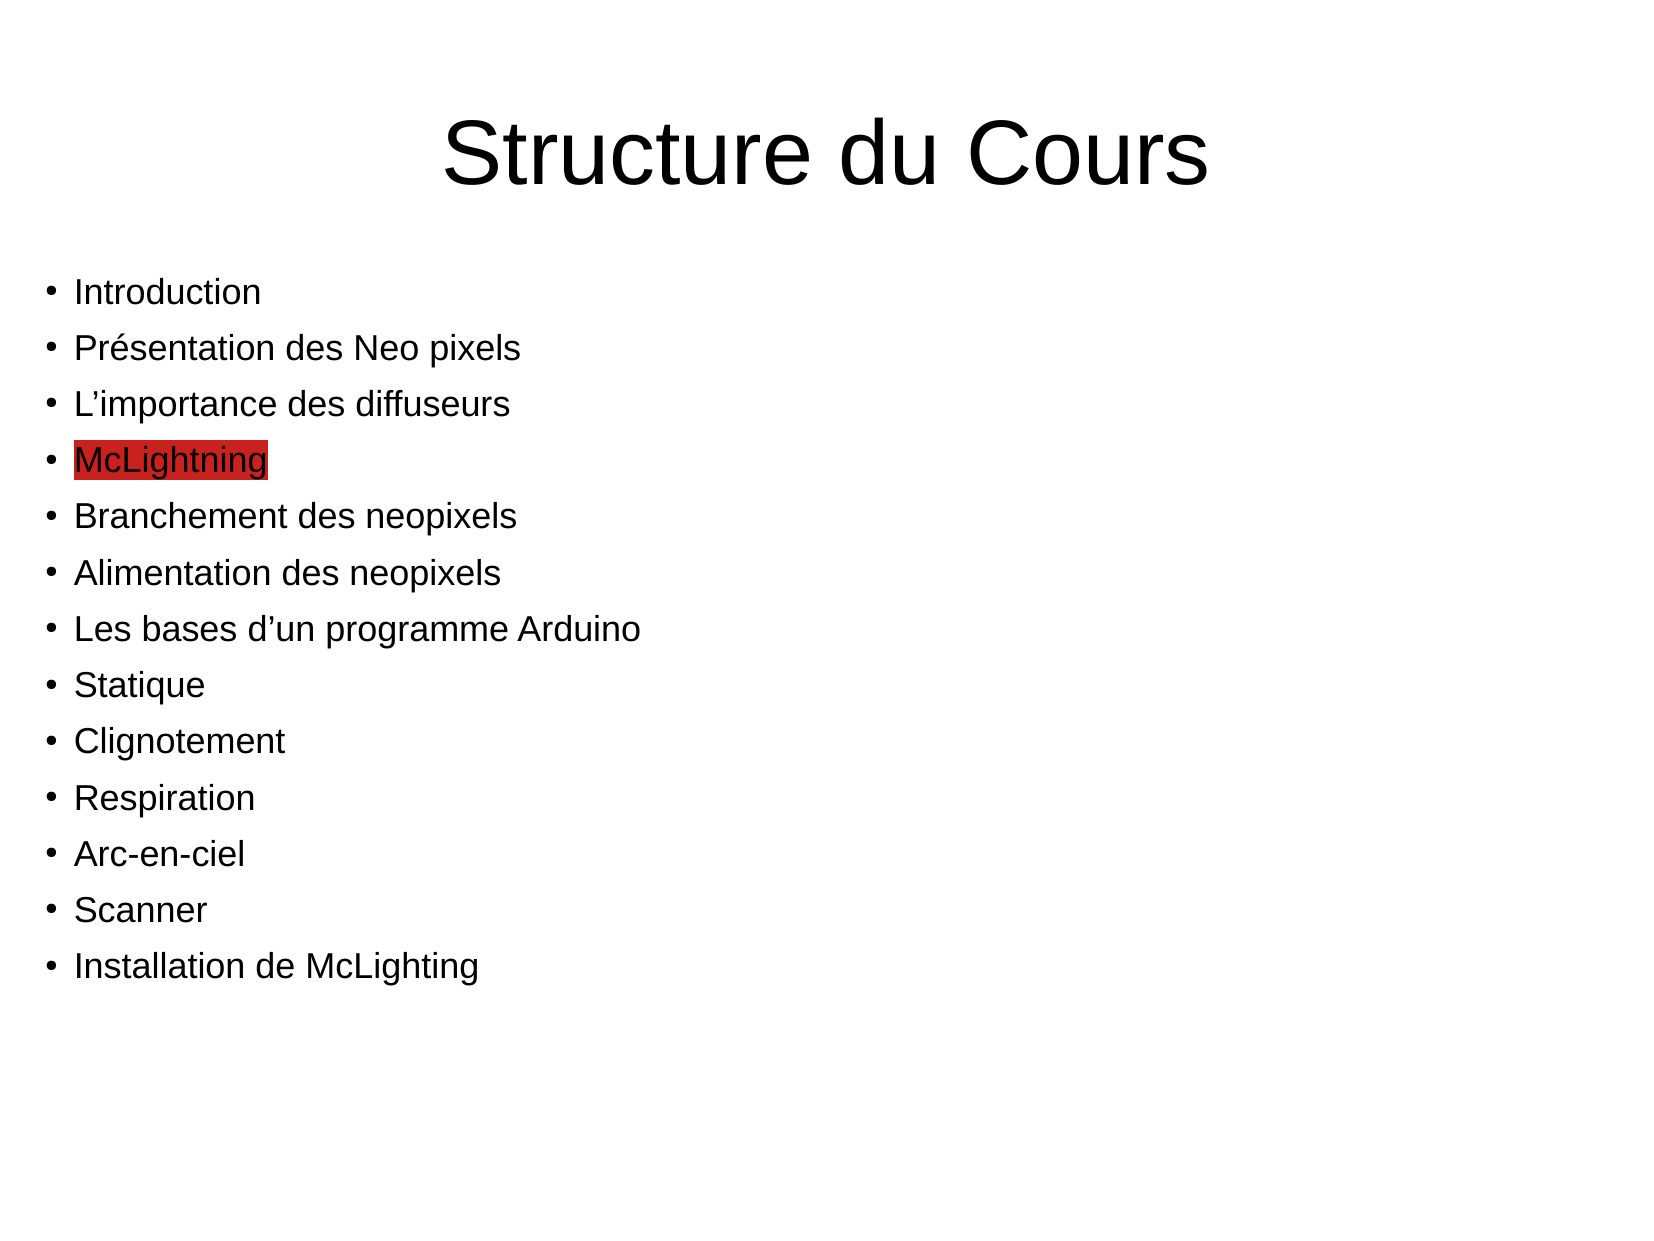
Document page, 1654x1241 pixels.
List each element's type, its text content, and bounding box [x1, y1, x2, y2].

title Structure du Cours [82, 49, 1571, 257]
list Introduction Présentation des Neo pixels L’importance des diffuseurs McLightning Branchement des neopixels Alimentation des neopixels Les bases d’un programme Arduino Statique Clignotement Respiration Arc-en-ciel Scanner Installation de McLighting [35, 271, 1524, 991]
